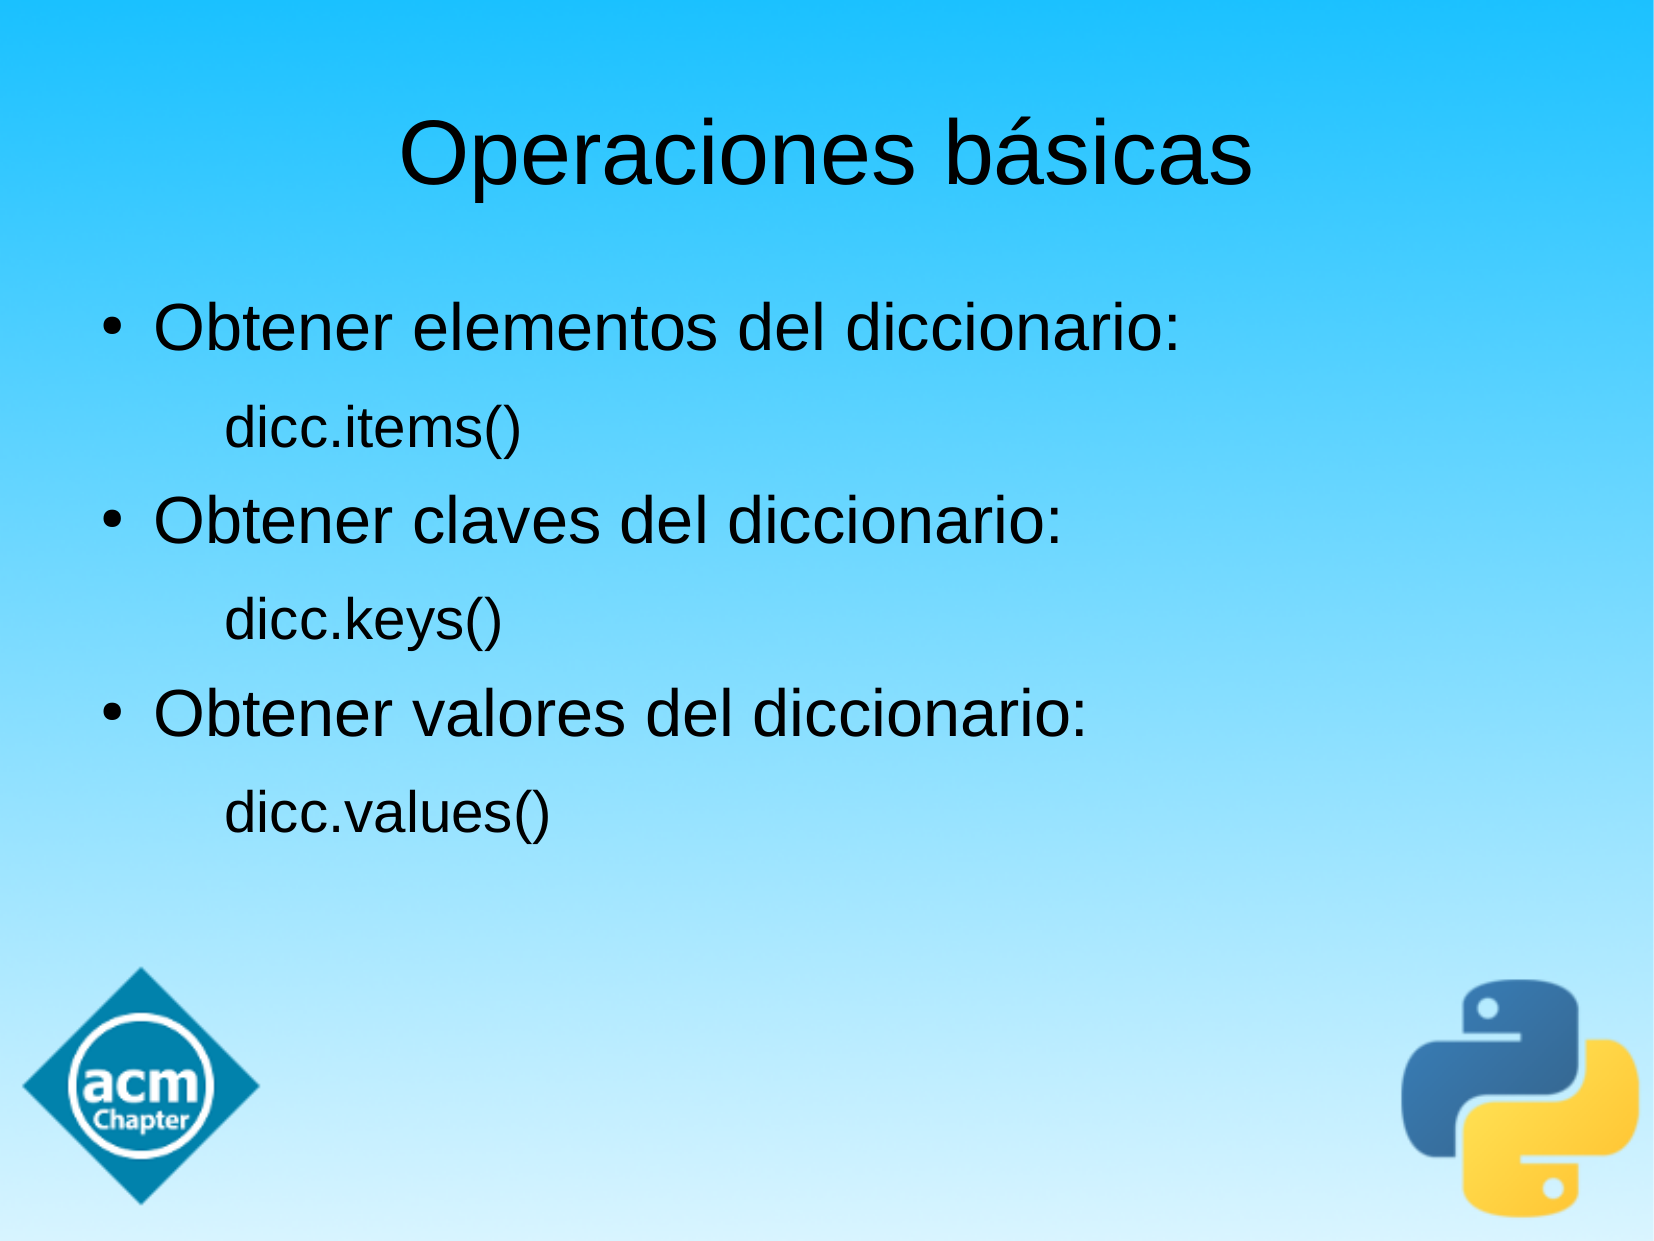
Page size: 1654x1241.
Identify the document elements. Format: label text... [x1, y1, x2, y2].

picture [0, 0, 1654, 1241]
title Operaciones básicas [82, 49, 1571, 257]
list Obtener elementos del diccionario: dicc.items() Obtener claves del diccionario: dicc.keys() Obtener valores del diccionario: dicc.values() [82, 290, 1571, 1010]
